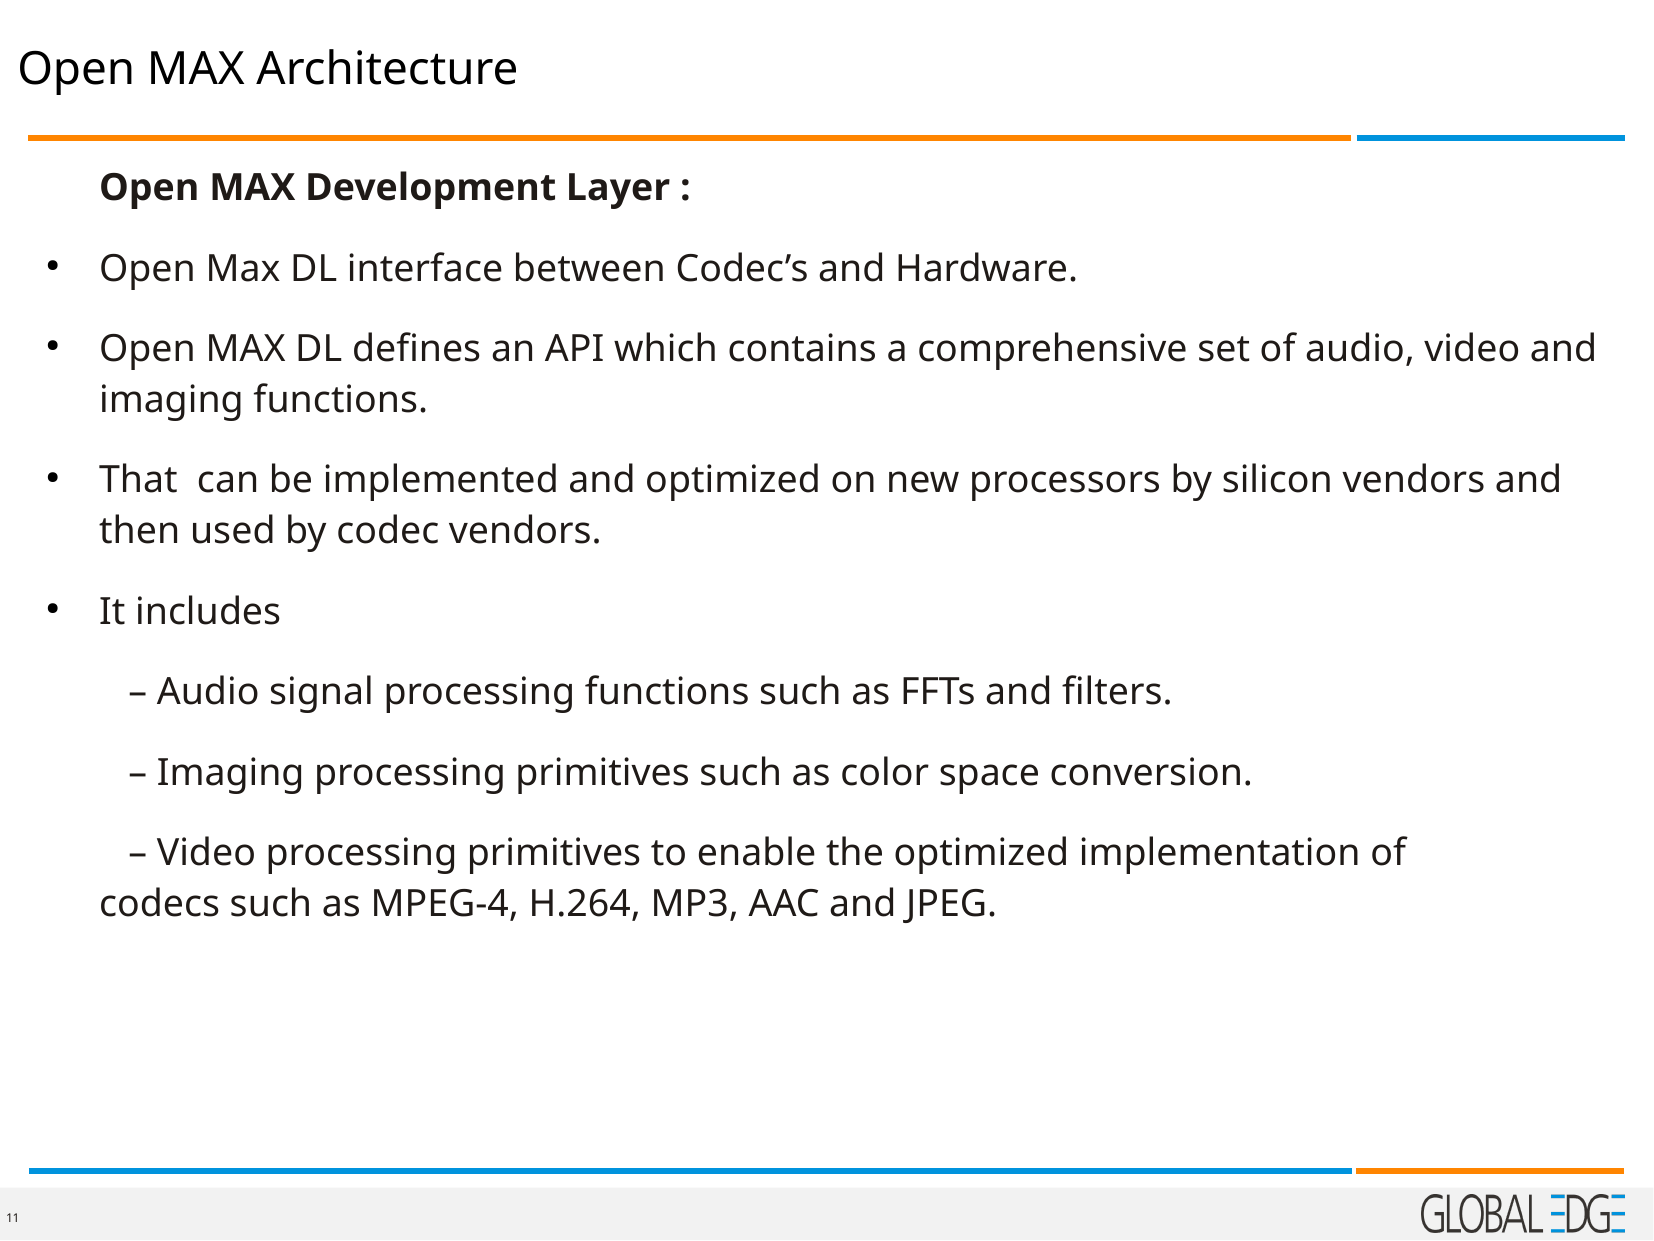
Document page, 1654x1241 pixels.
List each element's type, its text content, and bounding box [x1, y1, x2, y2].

picture [1421, 1194, 1625, 1233]
title Open MAX Architecture [17, 18, 1499, 115]
list Open MAX Development Layer : Open Max DL interface between Codec’s and Hardware. Open MAX DL defines an API which contains a comprehensive set of audio, video and imaging functions. That can be implemented and optimized on new processors by silicon vendors and then used by codec vendors. It includes – Audio signal processing functions such as FFTs and filters. – Imaging processing primitives such as color space conversion. – Video processing primitives to enable the optimized implementation of codecs such as MPEG-4, H.264, MP3, AAC and JPEG. [28, 160, 1625, 1153]
